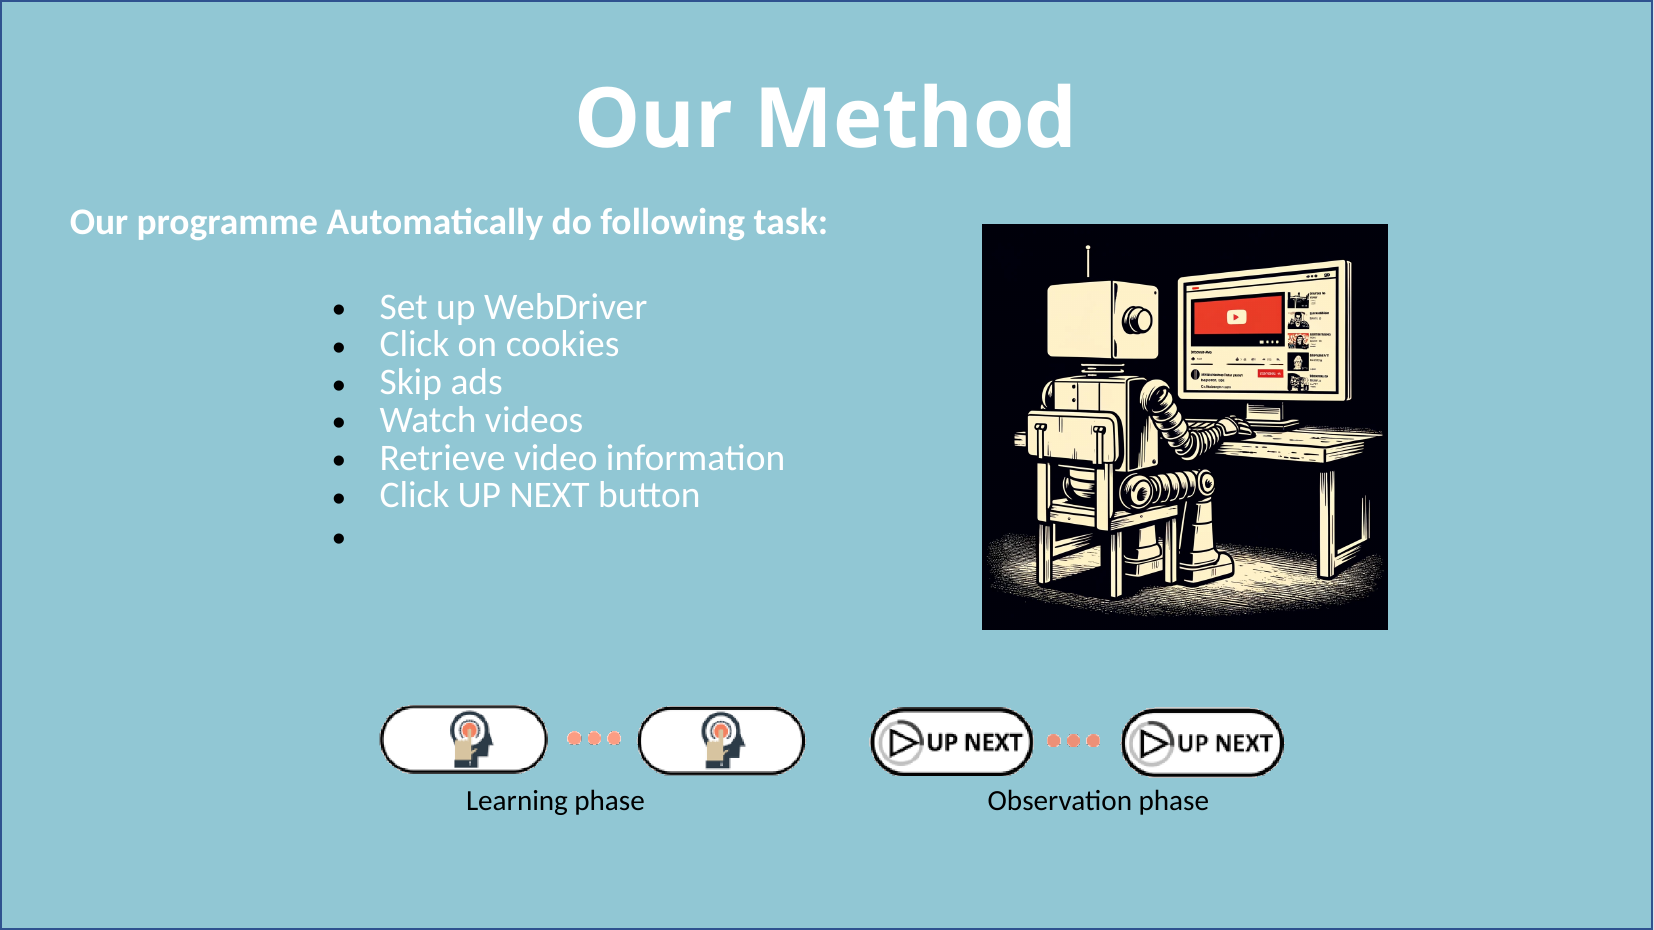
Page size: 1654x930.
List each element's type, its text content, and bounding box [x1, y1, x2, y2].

picture [349, 661, 1325, 807]
text_box Observation phase [972, 780, 1337, 832]
text_box Learning phase [451, 780, 735, 832]
title Our Method [82, 36, 1571, 193]
picture [982, 224, 1388, 630]
text_box Set up WebDriver Click on cookies Skip ads Watch videos Retrieve video information Click UP NEXT button [317, 283, 939, 623]
text_box Our programme Automatically do following task: [54, 199, 1004, 305]
